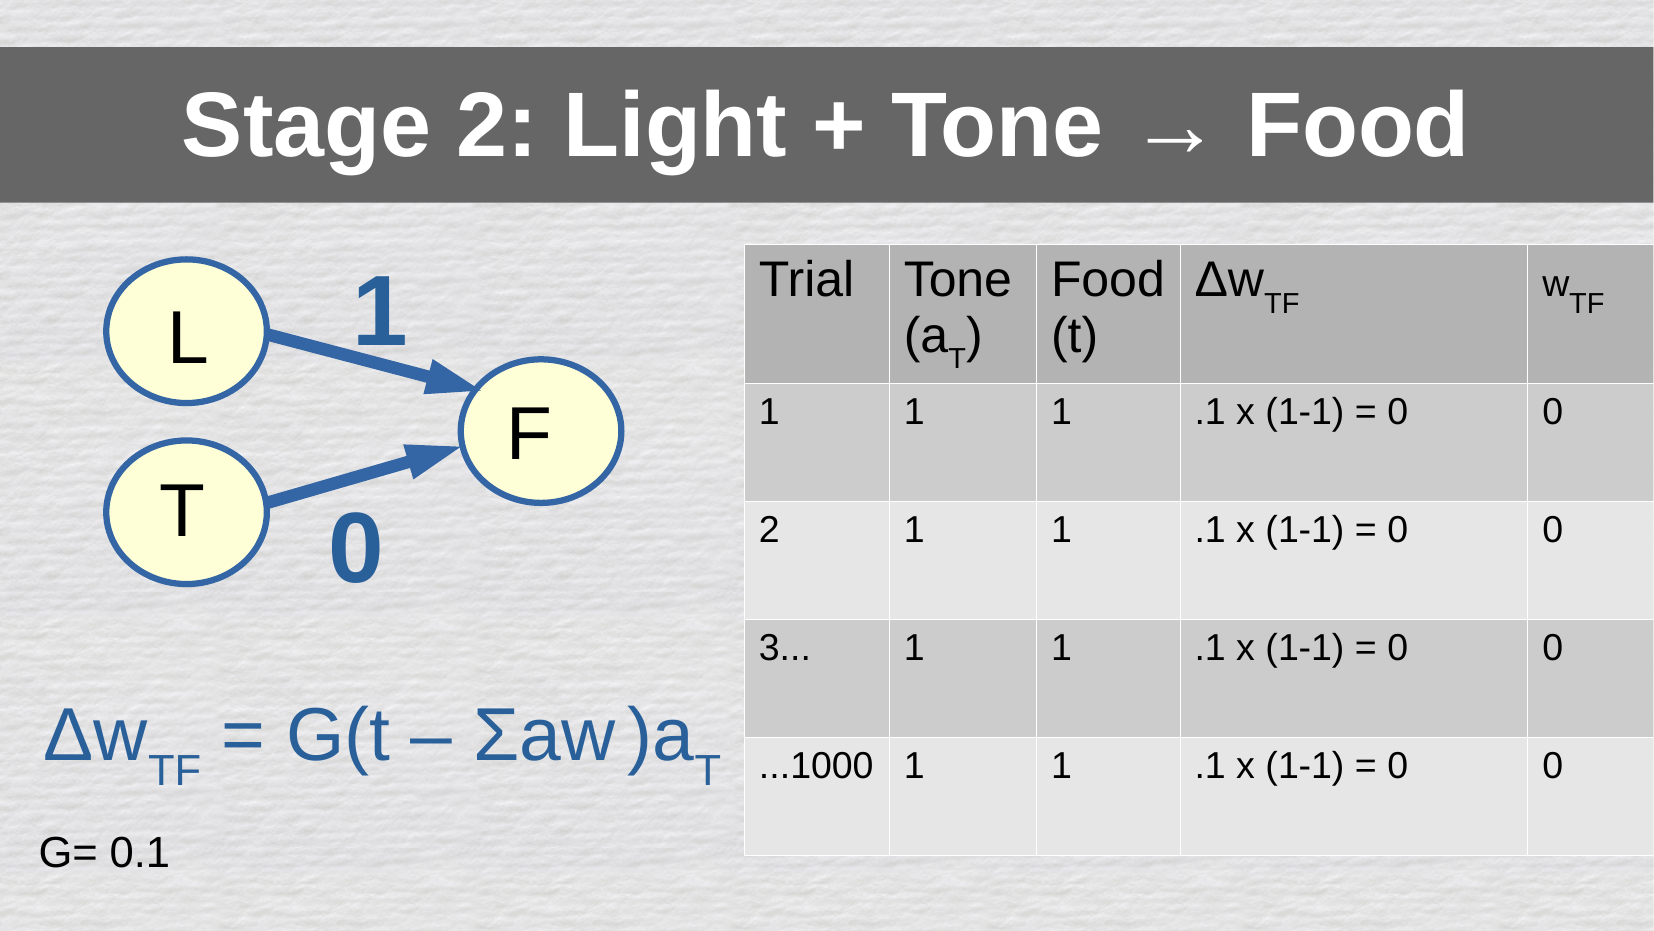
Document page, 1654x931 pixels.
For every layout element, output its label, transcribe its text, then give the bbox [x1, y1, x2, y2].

table_header ΔwTF [1181, 245, 1527, 383]
table_cell 1 [890, 502, 1036, 619]
text_box L [153, 288, 232, 388]
text_box [106, 440, 267, 585]
table_header Tone (aT) [890, 245, 1036, 383]
table_cell 1 [1037, 384, 1180, 501]
table_cell 0 [1528, 502, 1653, 619]
table_cell .1 x (1-1) = 0 [1181, 738, 1527, 855]
table_cell 0 [1528, 738, 1653, 855]
text_box [460, 359, 622, 530]
picture [0, 0, 1654, 47]
text_box 1 [337, 248, 486, 375]
table_cell 1 [745, 384, 889, 501]
text_box ΔwTF = G(t – Σaw )aT [29, 685, 815, 822]
text_box [106, 259, 267, 404]
picture [0, 203, 1654, 931]
table_cell .1 x (1-1) = 0 [1181, 620, 1527, 737]
table_header Food (t) [1037, 245, 1180, 383]
text_box F [491, 384, 575, 503]
text_box T [144, 460, 232, 560]
table_cell 1 [1037, 502, 1180, 619]
table_cell .1 x (1-1) = 0 [1181, 384, 1527, 501]
table_cell 3... [745, 620, 889, 737]
table_cell 1 [890, 384, 1036, 501]
text_box 0 [313, 484, 388, 611]
table_header wTF [1528, 245, 1653, 383]
table_cell 0 [1528, 620, 1653, 737]
table_cell ...1000 [816, 755, 827, 776]
table_cell 1 [1037, 620, 1180, 737]
table_cell 0 [1528, 384, 1653, 501]
table_cell 2 [745, 502, 889, 619]
table_cell ...1000 [745, 738, 889, 855]
table_cell .1 x (1-1) = 0 [1181, 502, 1527, 619]
table_cell 1 [890, 738, 1036, 855]
table_header Trial [745, 245, 889, 383]
title Stage 2: Light + Tone → Food [0, 47, 1654, 203]
table_cell 1 [890, 620, 1036, 737]
text_box G= 0.1 [11, 767, 308, 920]
table_cell 1 [1037, 738, 1180, 855]
